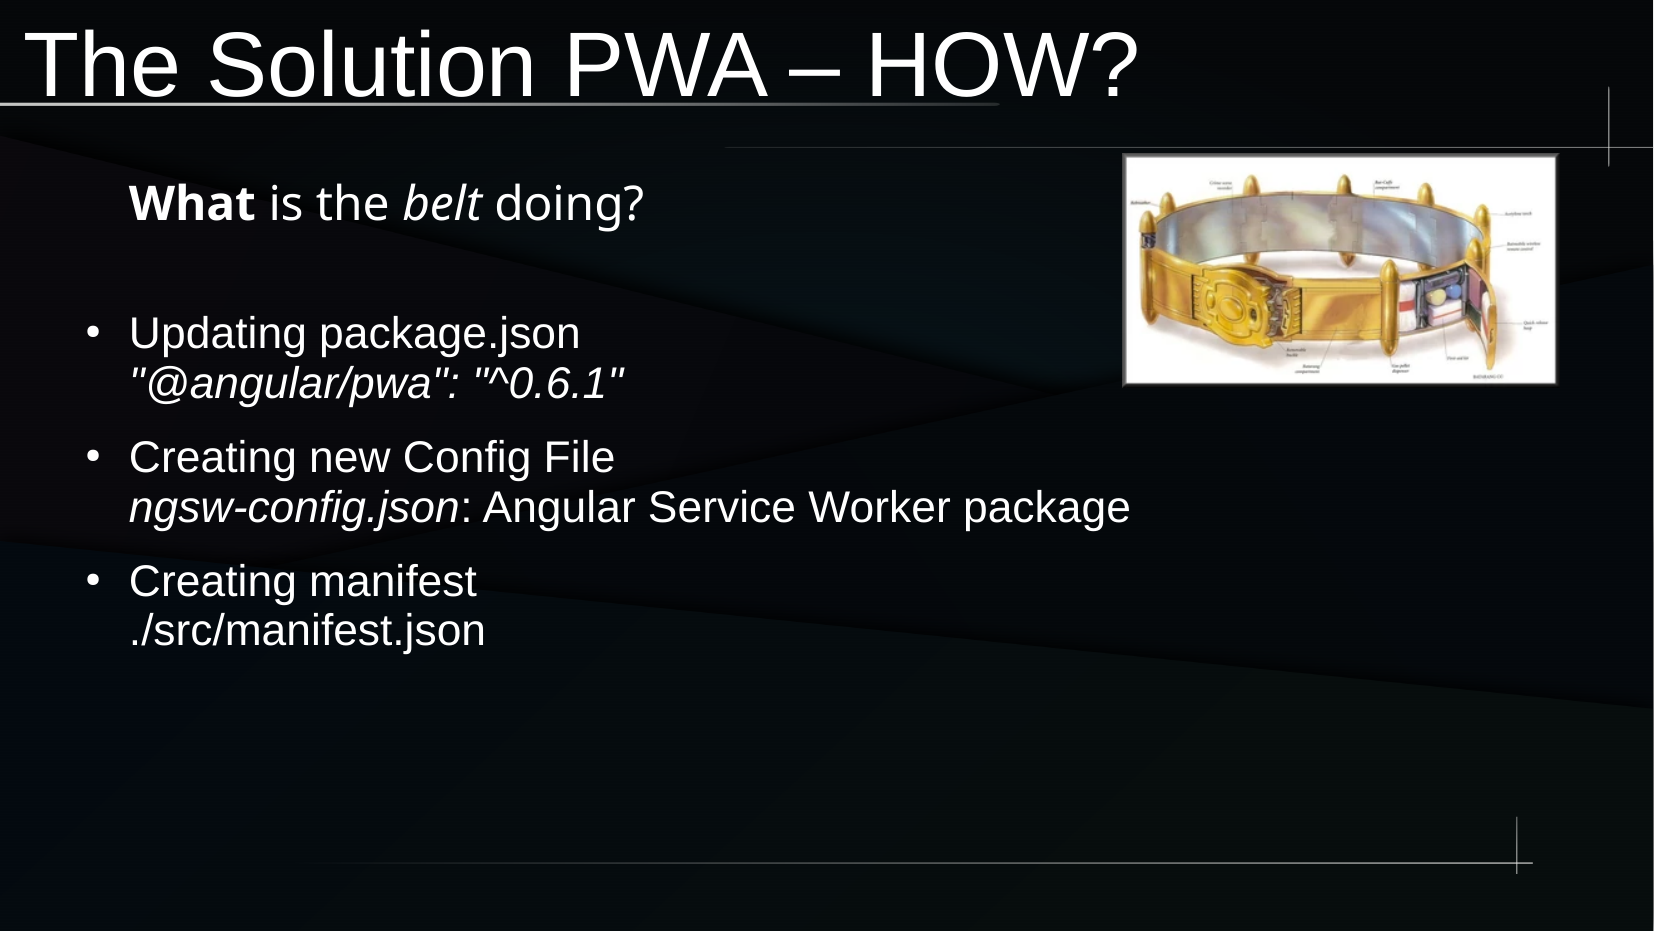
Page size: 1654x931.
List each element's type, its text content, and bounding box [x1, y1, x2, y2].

list What is the belt doing? Updating package.json "@angular/pwa": "^0.6.1" Creating new Config File ngsw-config.json: Angular Service Worker package Creating manifest ./src/manifest.json [70, 169, 1559, 815]
picture [0, 0, 1654, 931]
title The Solution PWA – HOW? [23, 11, 1589, 119]
